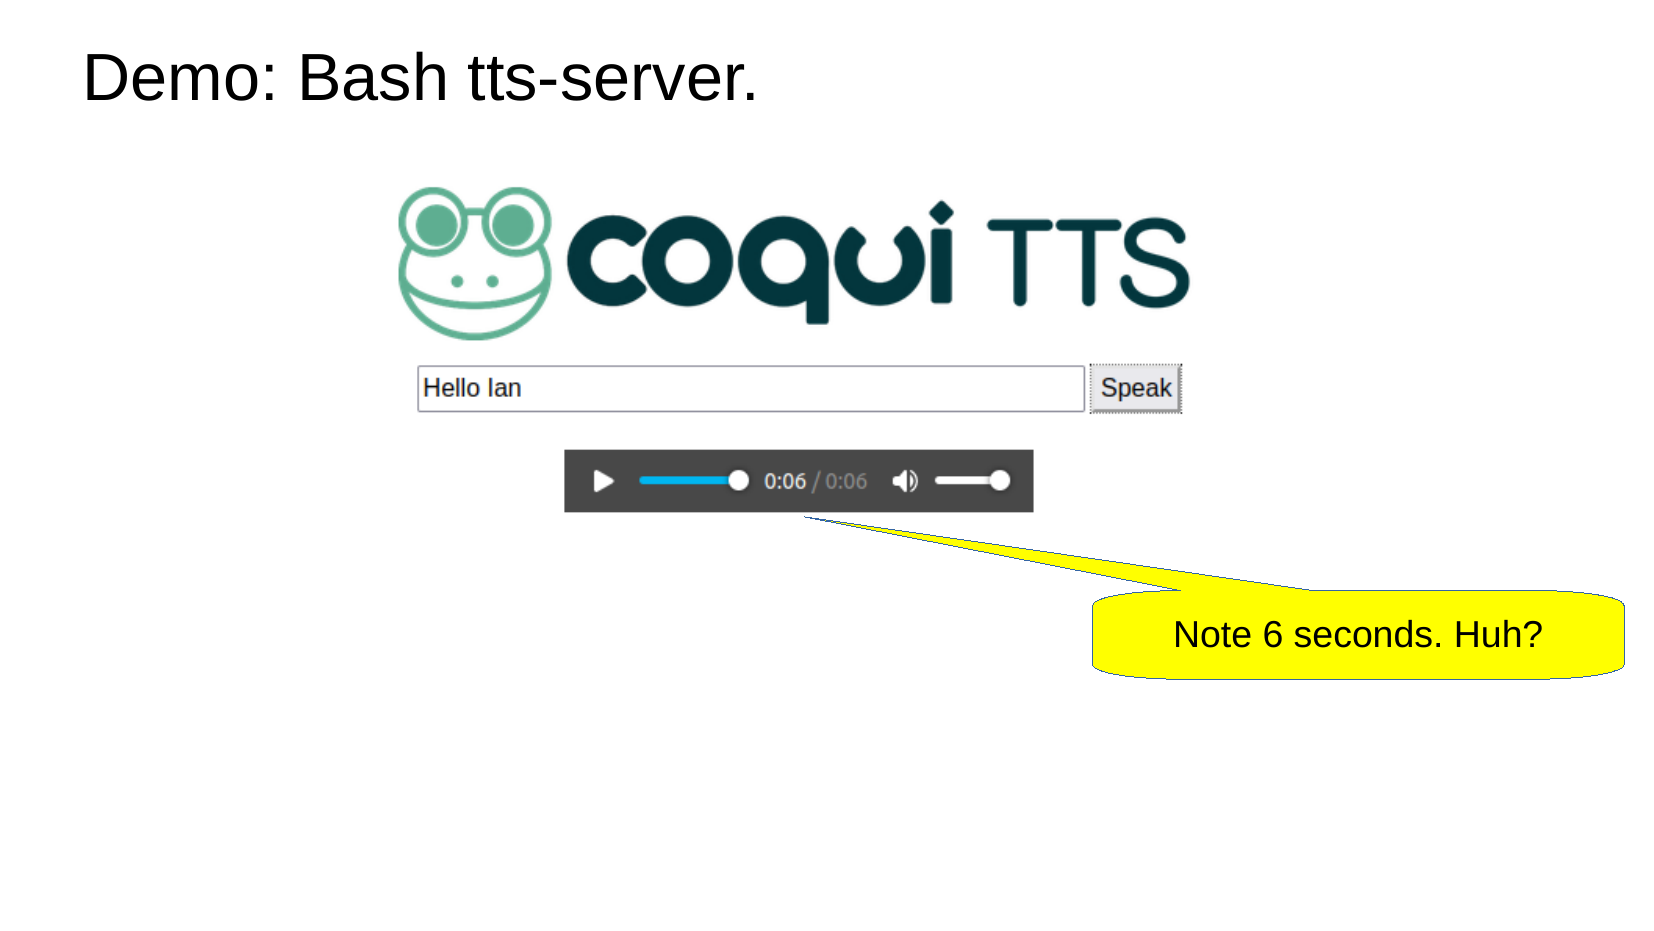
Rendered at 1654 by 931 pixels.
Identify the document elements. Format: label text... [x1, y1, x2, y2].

text_box Note 6 seconds. Huh? [804, 516, 1625, 680]
title Demo: Bash tts-server. [82, 37, 1571, 119]
picture [341, 139, 1270, 562]
